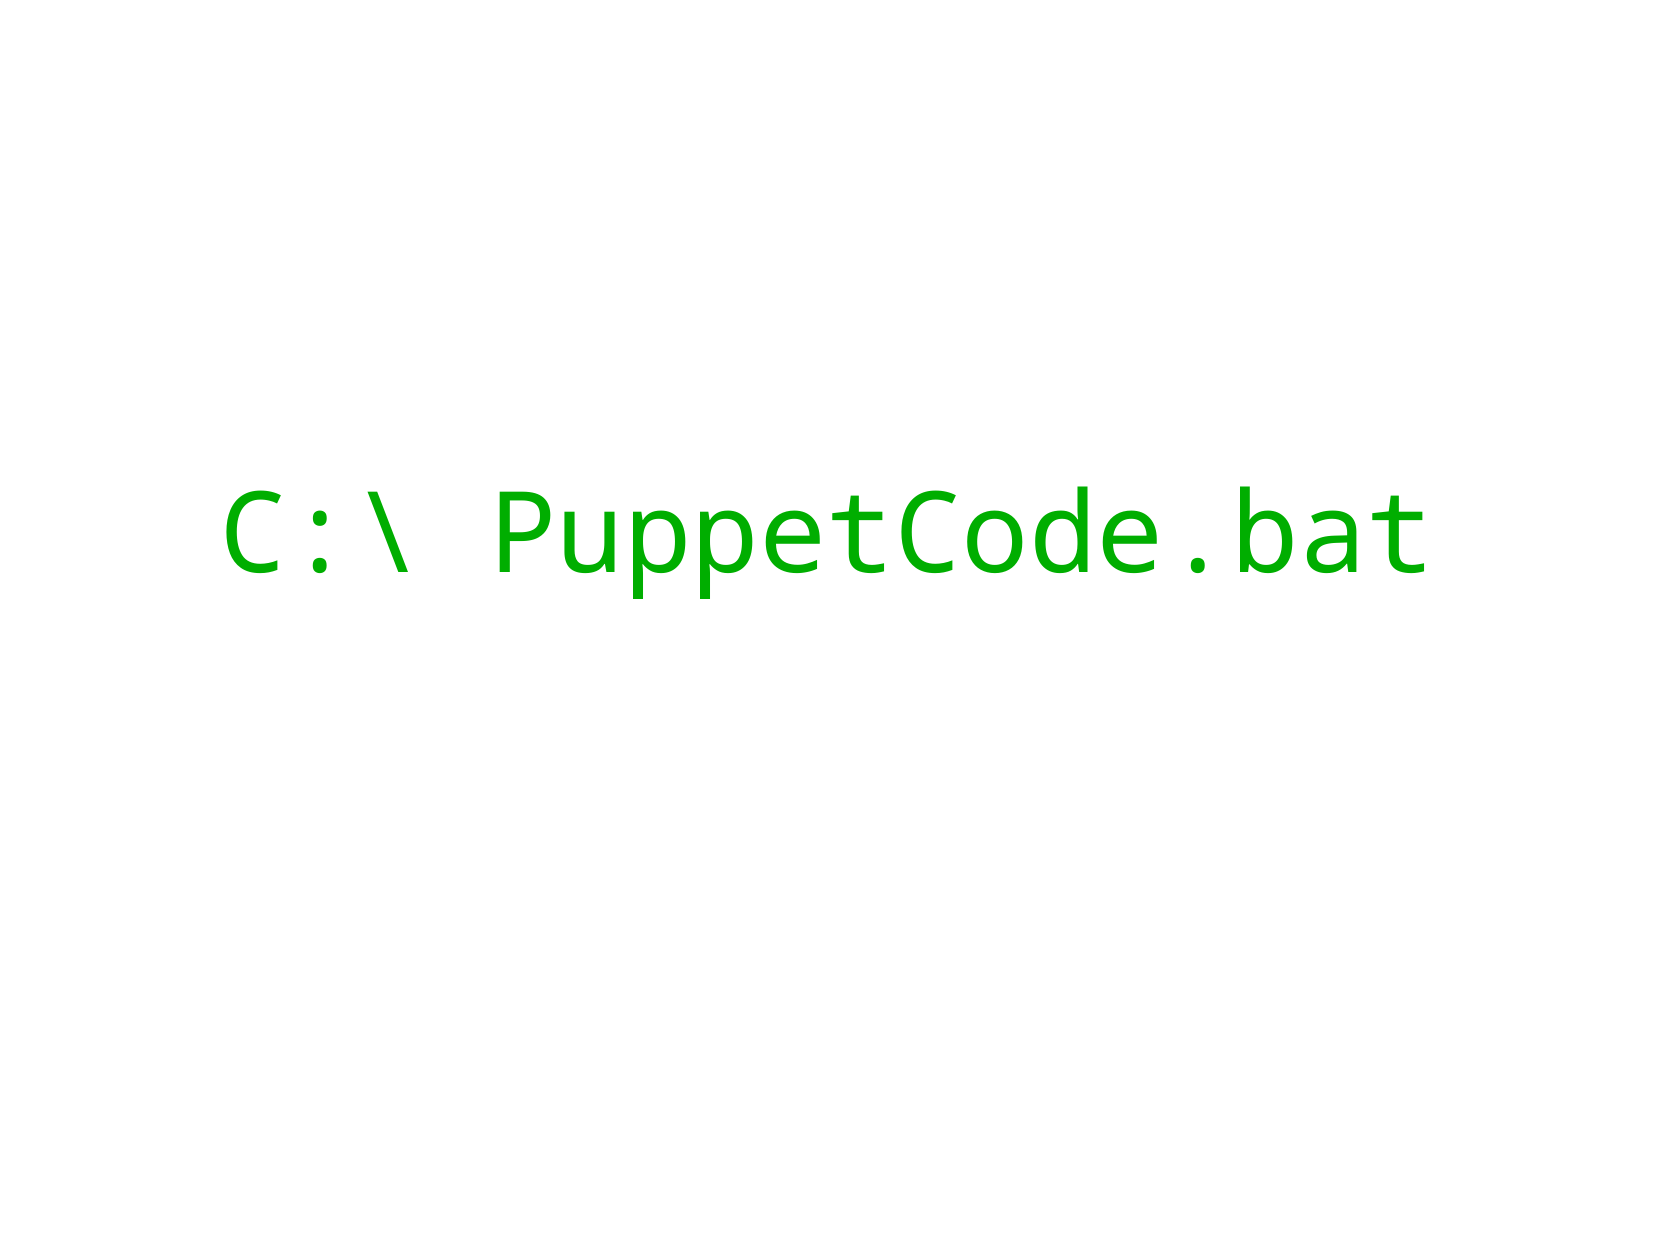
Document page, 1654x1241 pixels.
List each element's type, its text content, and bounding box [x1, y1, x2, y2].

subtitle C:\ PuppetCode.bat [82, 49, 1571, 1010]
